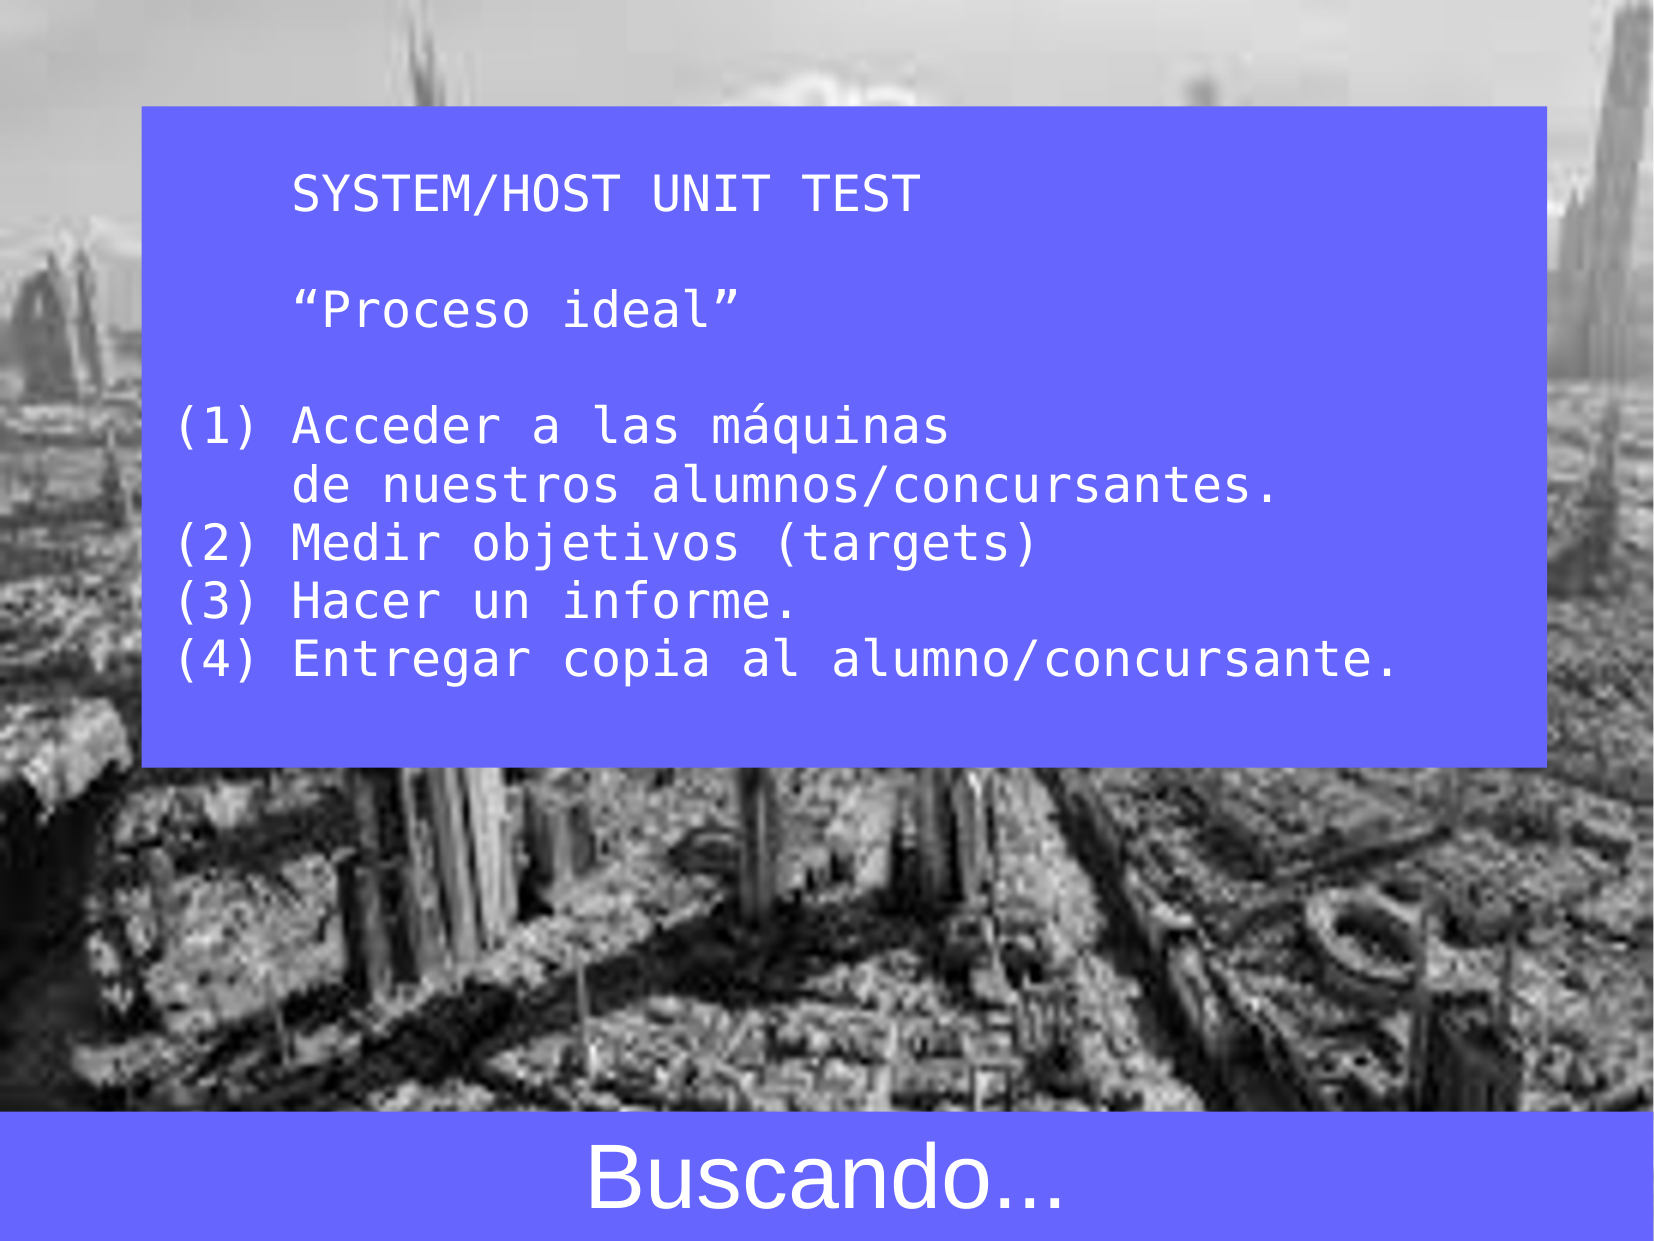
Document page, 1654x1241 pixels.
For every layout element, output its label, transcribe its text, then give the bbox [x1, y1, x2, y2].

picture [0, 0, 1654, 1111]
title SYSTEM/HOST UNIT TEST “Proceso ideal” (1) Acceder a las máquinas de nuestros alumnos/concursantes. (2) Medir objetivos (targets) (3) Hacer un informe. (4) Entregar copia al alumno/concursante. [141, 106, 1548, 768]
title Buscando... [0, 1111, 1654, 1241]
